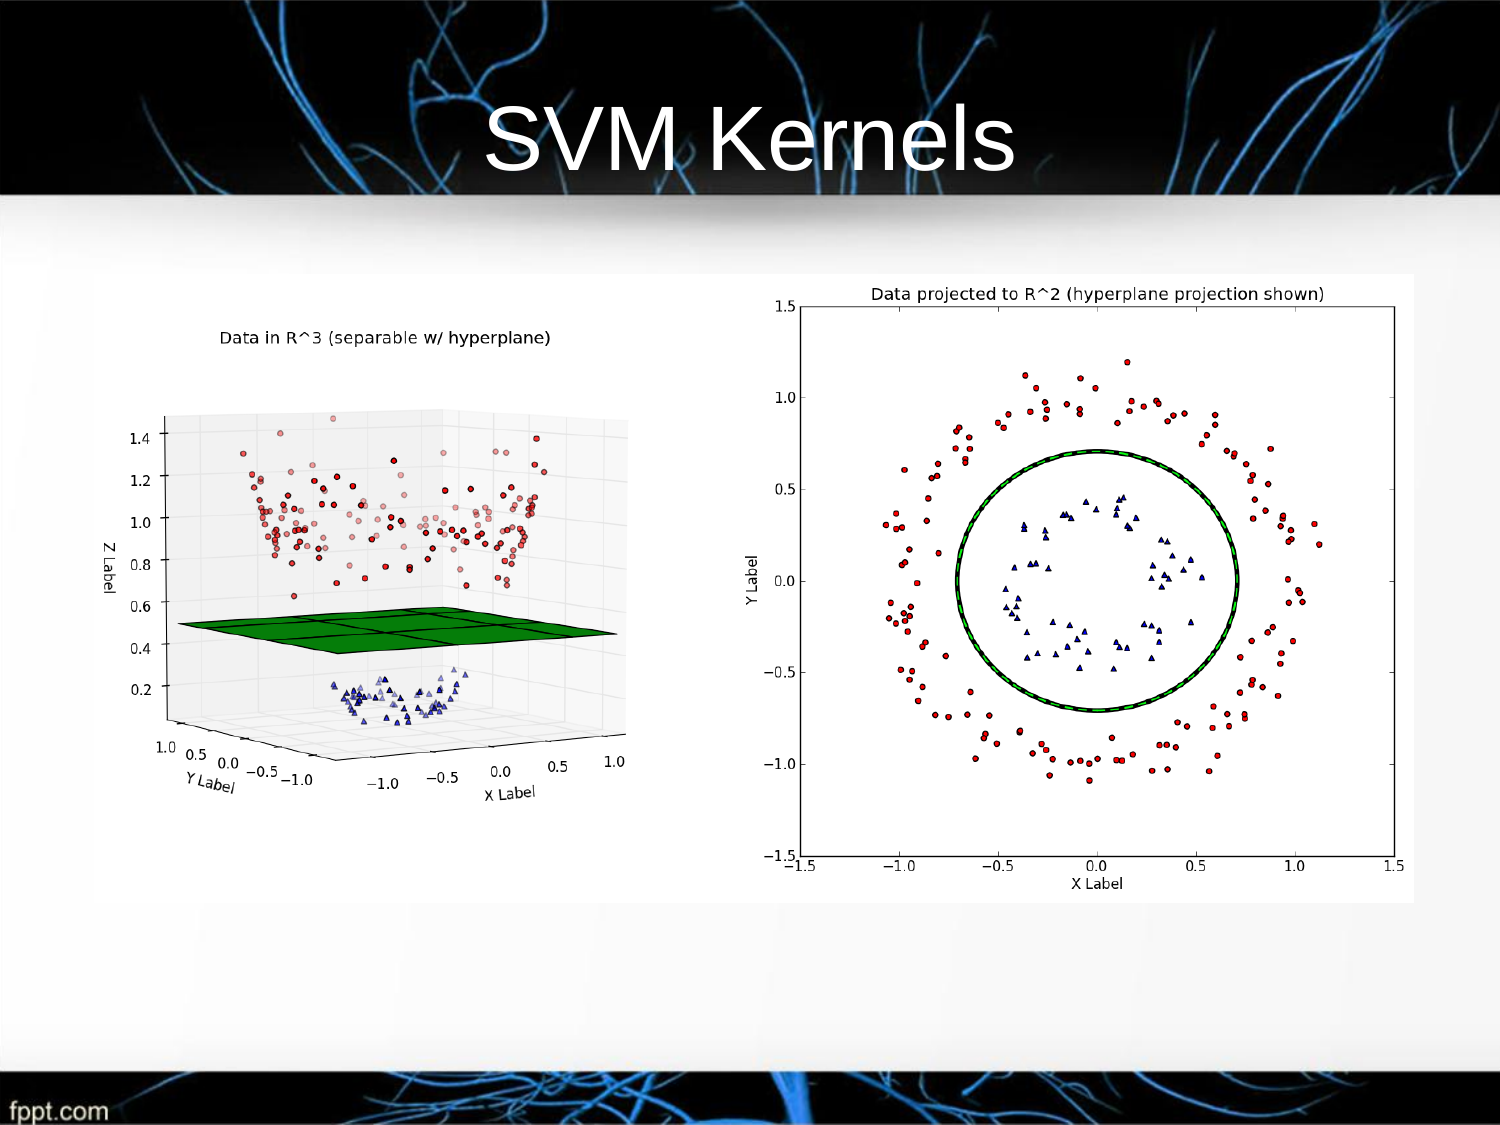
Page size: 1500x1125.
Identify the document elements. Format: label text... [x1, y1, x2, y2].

title SVM Kernels [75, 45, 1425, 233]
picture [0, 0, 1500, 1125]
